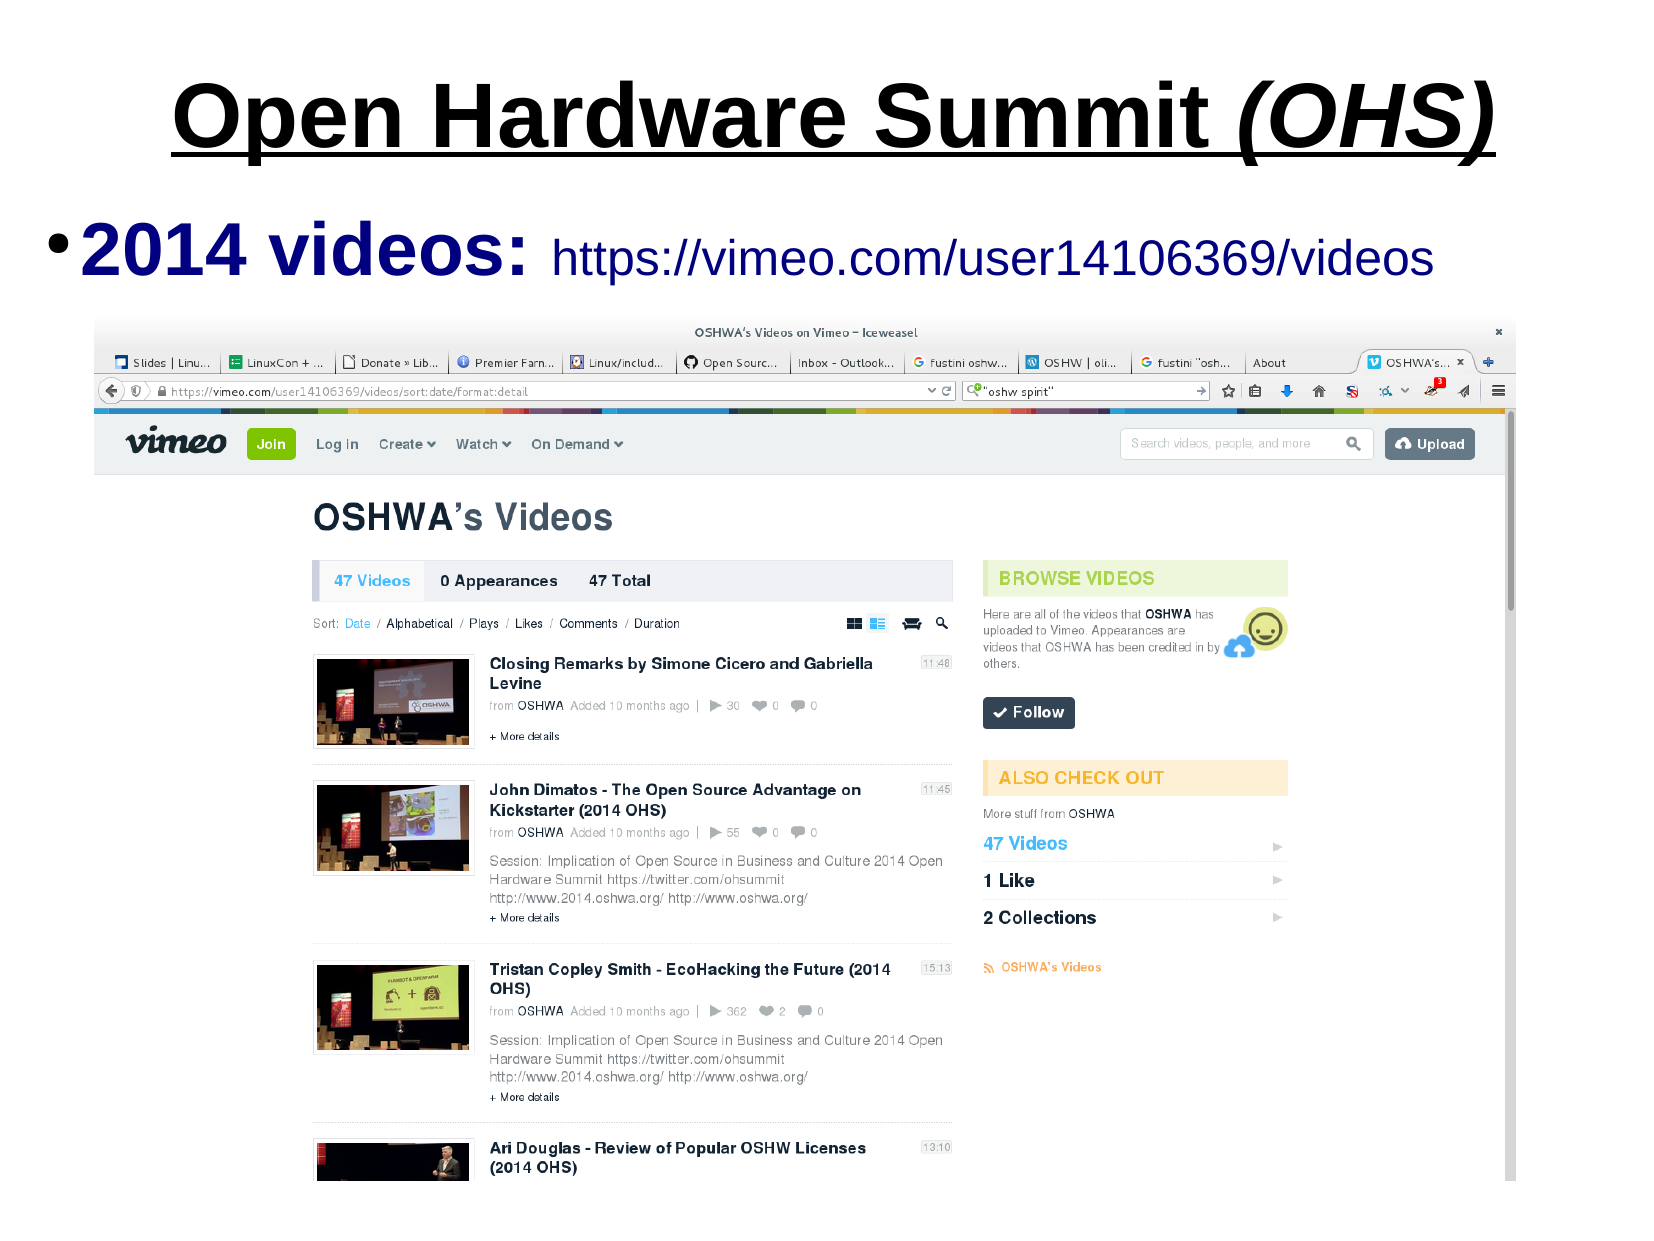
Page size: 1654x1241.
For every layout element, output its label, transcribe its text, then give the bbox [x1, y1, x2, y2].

text_box 2014 videos: https://vimeo.com/user14106369/videos [45, 22, 1550, 468]
text_box Open Hardware Summit (OHS) [156, 56, 1512, 175]
picture [94, 315, 1516, 1182]
